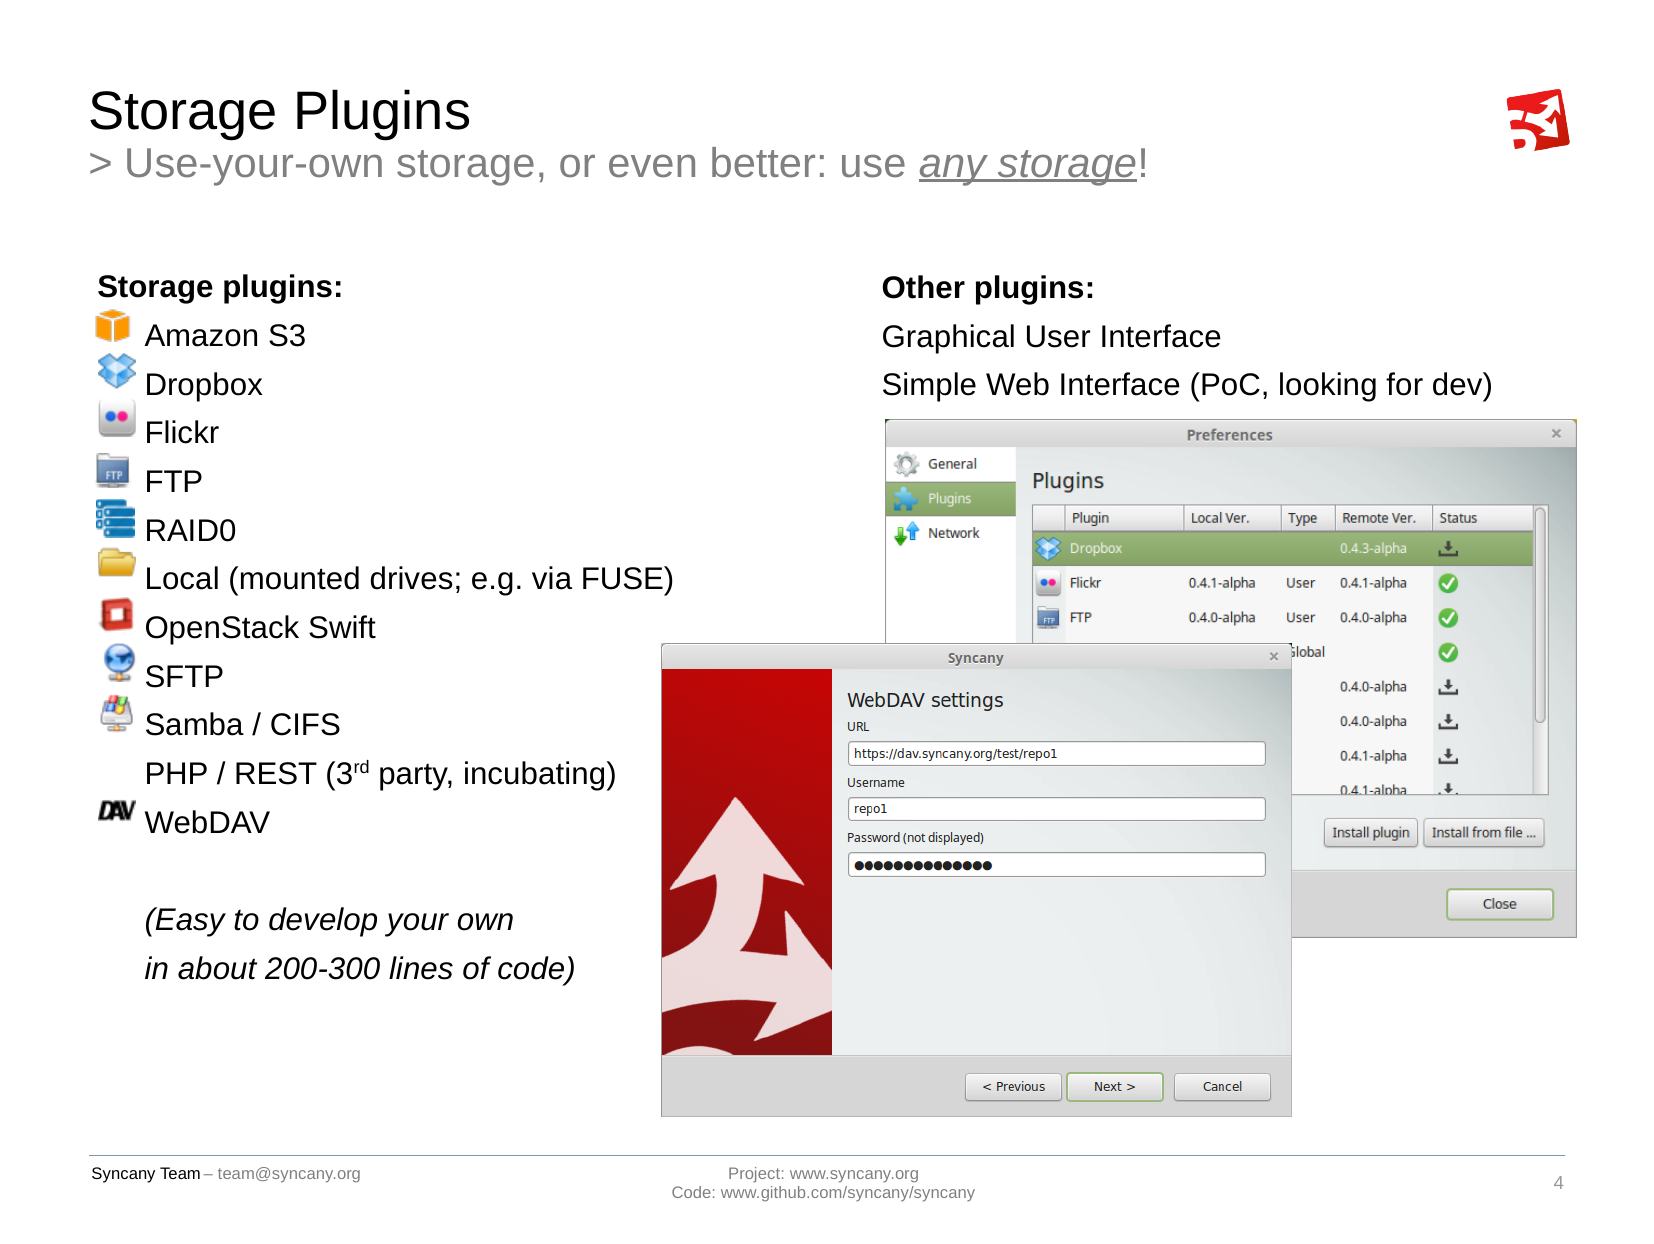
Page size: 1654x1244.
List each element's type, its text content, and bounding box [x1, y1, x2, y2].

picture [661, 419, 1577, 1117]
text_box Storage plugins: Amazon S3 Dropbox Flickr FTP RAID0 Local (mounted drives; e.g. via FUSE) OpenStack Swift SFTP Samba / CIFS PHP / REST (3rd party, incubating) WebDAV (Easy to develop your own in about 200-300 lines of code) [82, 247, 1023, 993]
picture [98, 694, 136, 733]
picture [94, 452, 132, 491]
picture [98, 596, 136, 634]
picture [98, 791, 136, 829]
picture [98, 399, 136, 438]
text_box Other plugins: Graphical User Interface Simple Web Interface (PoC, looking for dev) [866, 248, 1536, 410]
picture [94, 307, 132, 345]
picture [100, 643, 138, 682]
picture [98, 352, 136, 390]
picture [1504, 86, 1572, 155]
title Storage Plugins > Use-your-own storage, or even better: use any storage! [88, 82, 1465, 207]
picture [96, 499, 135, 538]
text_box <number> [1476, 1167, 1565, 1193]
picture [98, 543, 136, 581]
